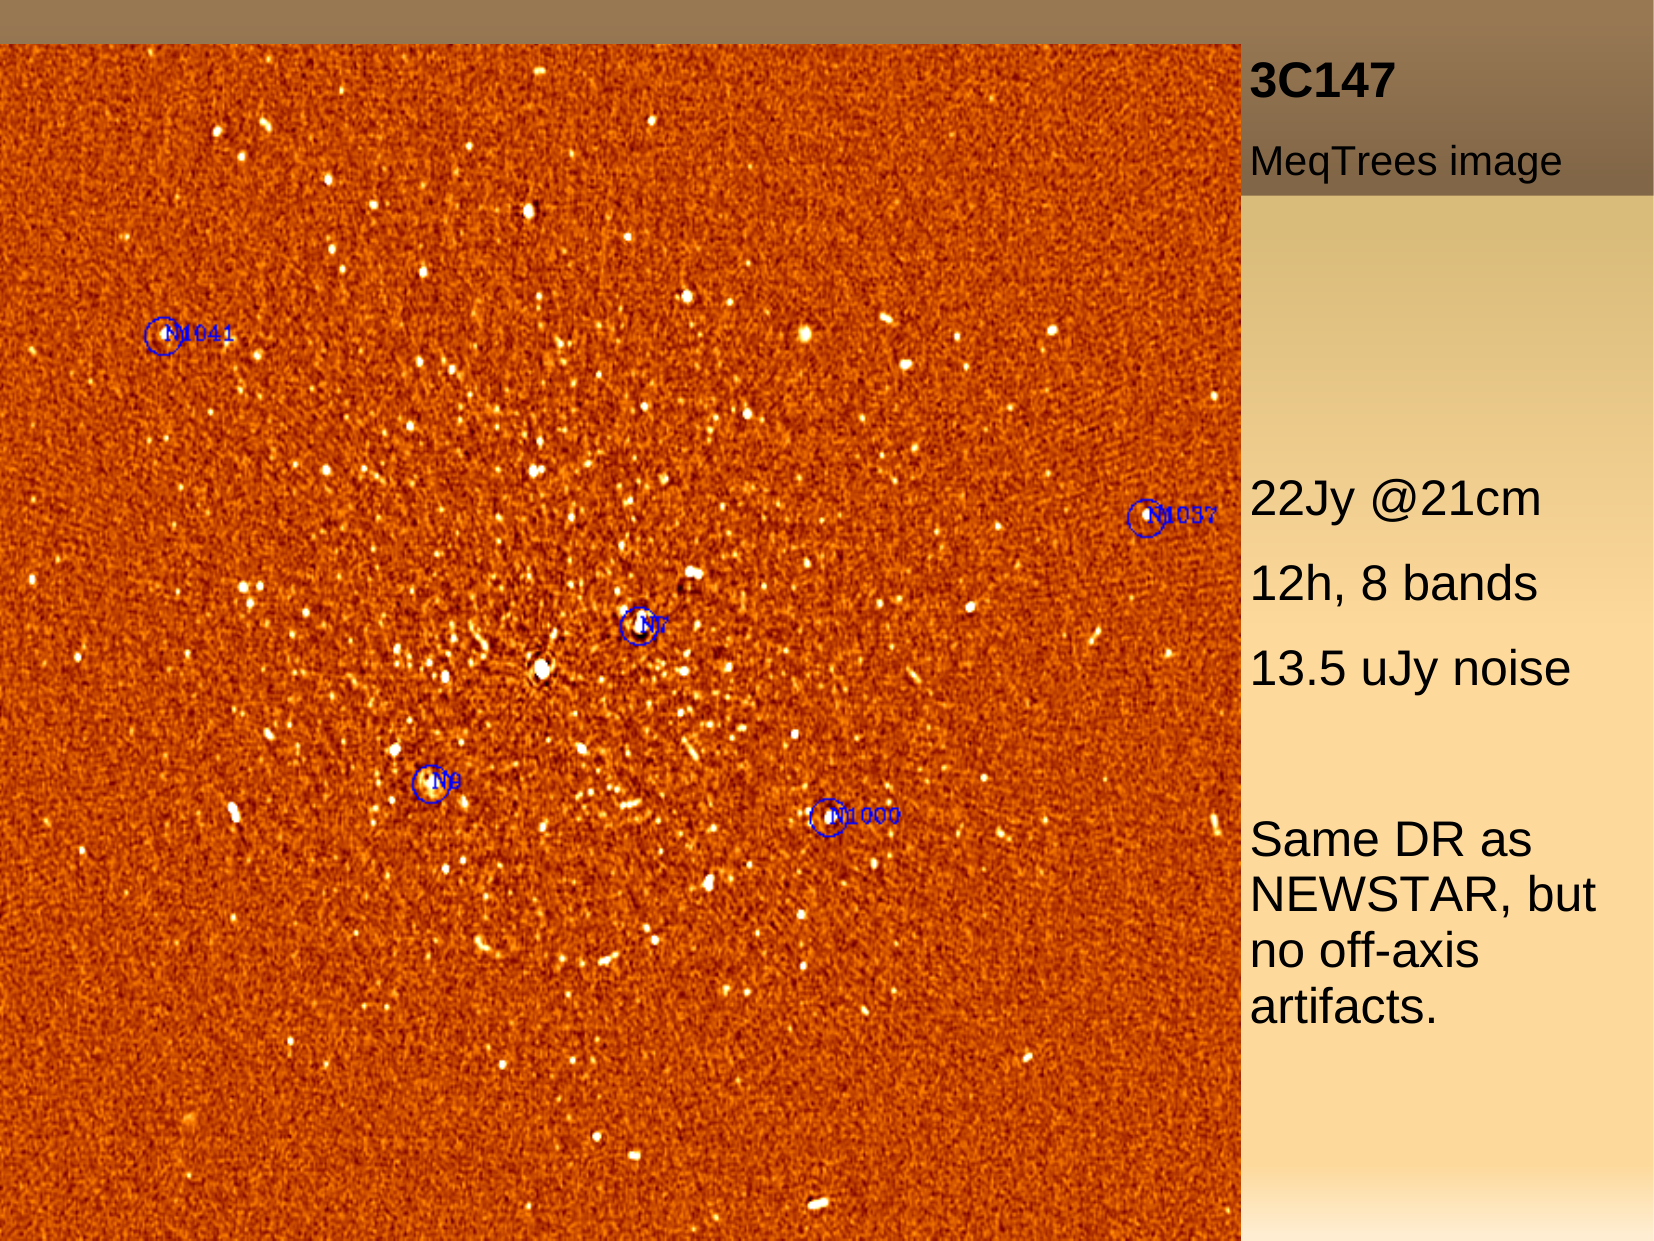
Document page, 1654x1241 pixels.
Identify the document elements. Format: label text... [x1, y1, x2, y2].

list 3C147 MeqTrees image 22Jy @21cm 12h, 8 bands 13.5 uJy noise Same DR as NEWSTAR, but no off-axis artifacts. [1249, 52, 1625, 1123]
picture [0, 0, 1654, 1241]
